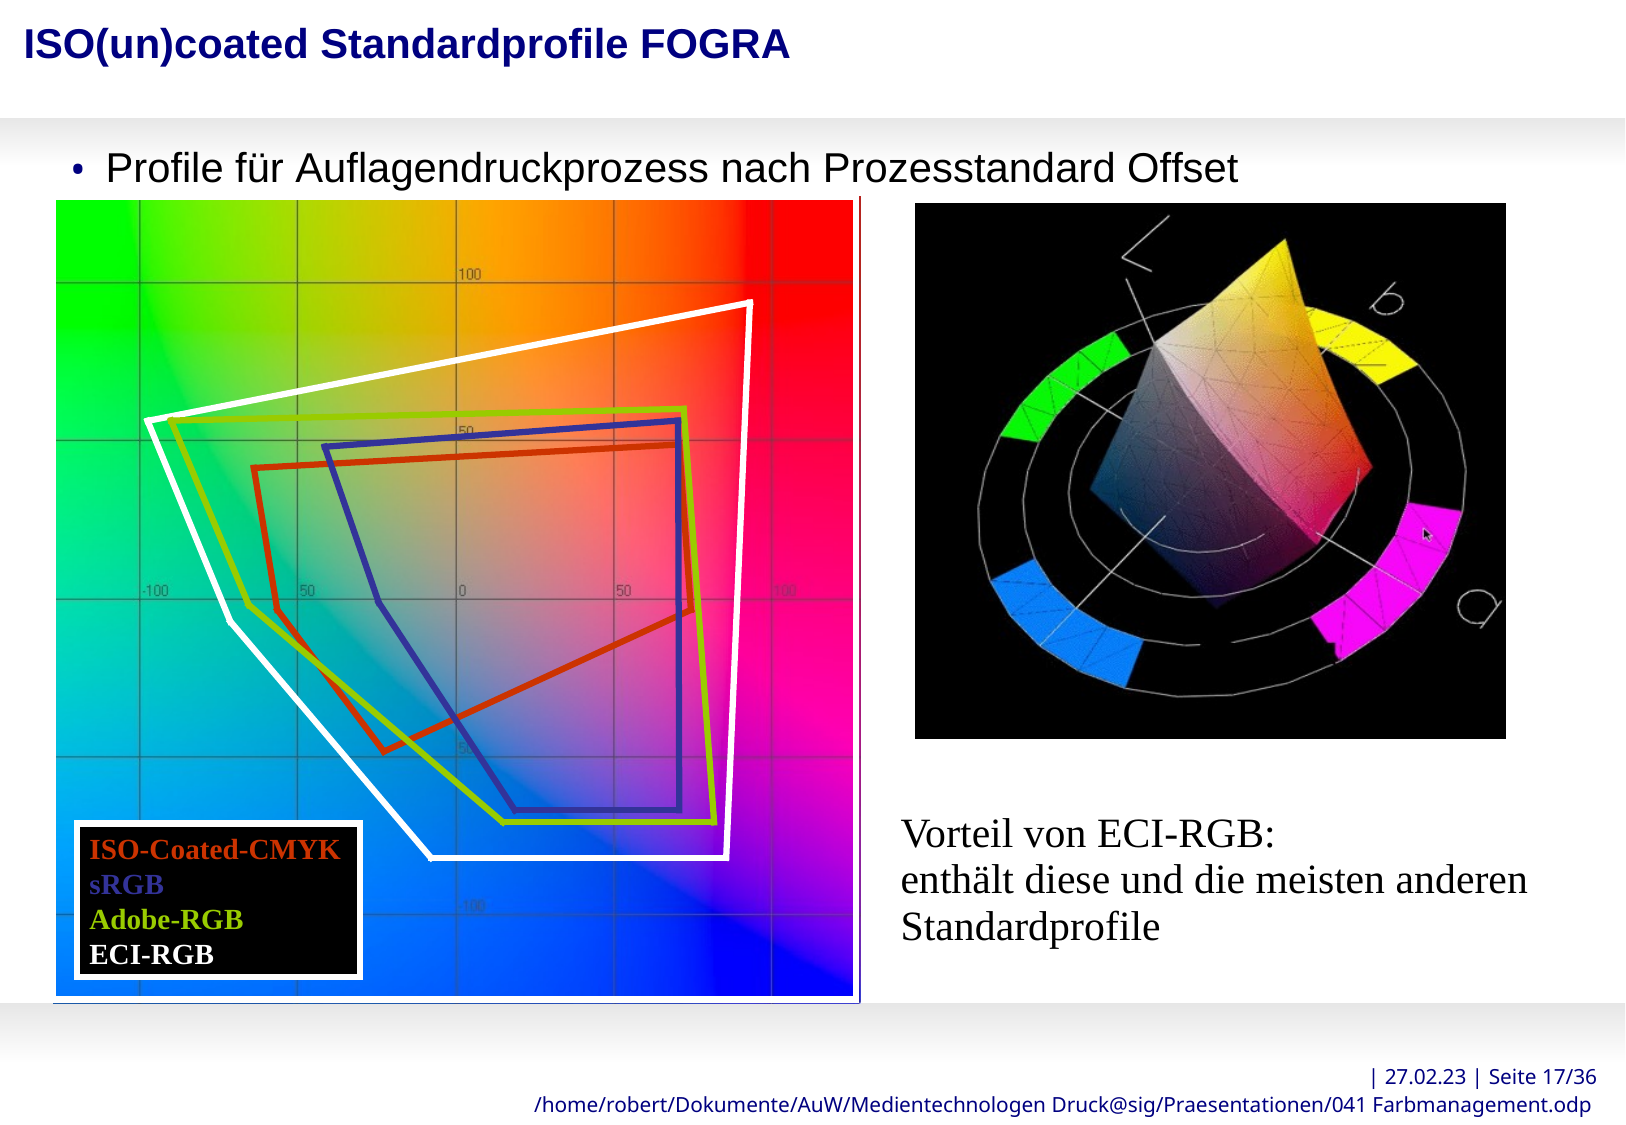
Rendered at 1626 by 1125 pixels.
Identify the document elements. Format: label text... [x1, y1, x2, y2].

picture [682, 544, 687, 610]
picture [177, 413, 681, 637]
picture [330, 425, 674, 460]
picture [449, 724, 461, 735]
picture [915, 203, 1506, 739]
picture [258, 468, 449, 720]
picture [153, 421, 341, 711]
text_box ISO-Coated-CMYK sRGB Adobe-RGB ECI-RGB [74, 822, 357, 978]
list Profile für Auflagendruckprozess nach Prozesstandard Offset [23, 135, 1588, 789]
picture [56, 200, 853, 996]
picture [461, 622, 676, 807]
picture [336, 448, 675, 714]
title ISO(un)coated Standardprofile FOGRA [23, 11, 1600, 130]
text_box [357, 823, 361, 978]
picture [427, 613, 710, 819]
picture [194, 307, 746, 855]
text_box Vorteil von ECI-RGB: enthält diese und die meisten anderen Standardprofile [885, 803, 1565, 959]
picture [344, 692, 353, 701]
picture [53, 196, 861, 1004]
